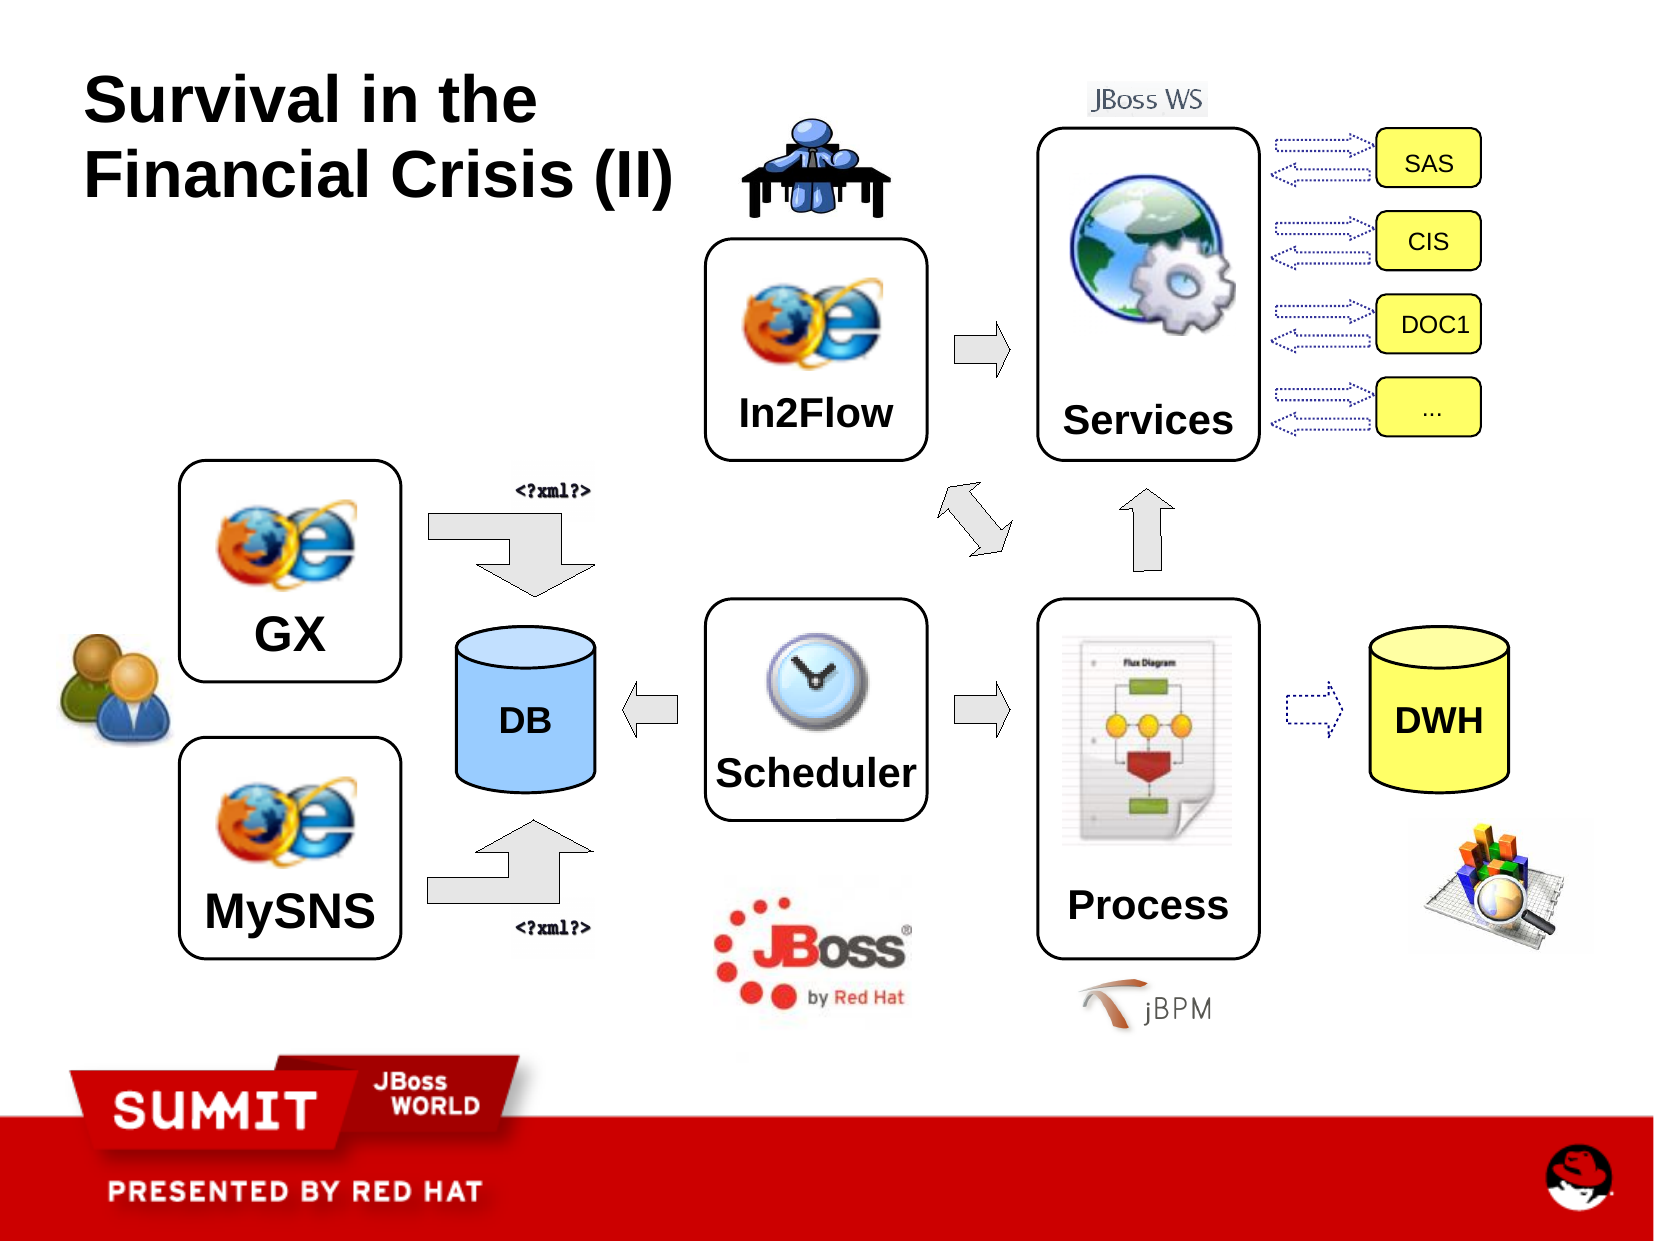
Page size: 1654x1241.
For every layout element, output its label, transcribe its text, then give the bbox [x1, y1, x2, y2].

text_box [428, 513, 595, 597]
text_box DOC1 [1376, 294, 1481, 354]
text_box GX [179, 460, 401, 682]
picture [733, 266, 900, 378]
picture [1065, 155, 1244, 350]
text_box Services [1037, 128, 1260, 461]
text_box [937, 482, 1013, 557]
picture [511, 897, 595, 959]
text_box ... [1376, 377, 1481, 437]
text_box [954, 681, 1011, 738]
text_box [954, 321, 1011, 378]
text_box Scheduler [705, 598, 928, 821]
text_box [1119, 488, 1175, 572]
title Survival in the Financial Crisis (II) [83, 22, 688, 252]
picture [207, 765, 374, 876]
picture [1087, 81, 1208, 117]
picture [1065, 965, 1232, 1042]
text_box DB [456, 650, 595, 793]
text_box CIS [1376, 211, 1481, 271]
text_box [1286, 681, 1343, 738]
text_box SAS [1376, 128, 1481, 188]
picture [760, 622, 875, 738]
picture [56, 634, 175, 748]
picture [1408, 818, 1594, 954]
picture [1062, 631, 1232, 849]
text_box Process [1037, 598, 1260, 959]
picture [207, 488, 374, 599]
text_box [427, 819, 594, 904]
picture [0, 864, 1654, 1241]
text_box MySNS [179, 737, 401, 959]
picture [738, 112, 893, 225]
text_box [622, 681, 678, 738]
text_box In2Flow [705, 238, 928, 461]
picture [511, 460, 595, 522]
text_box DWH [1370, 650, 1509, 793]
